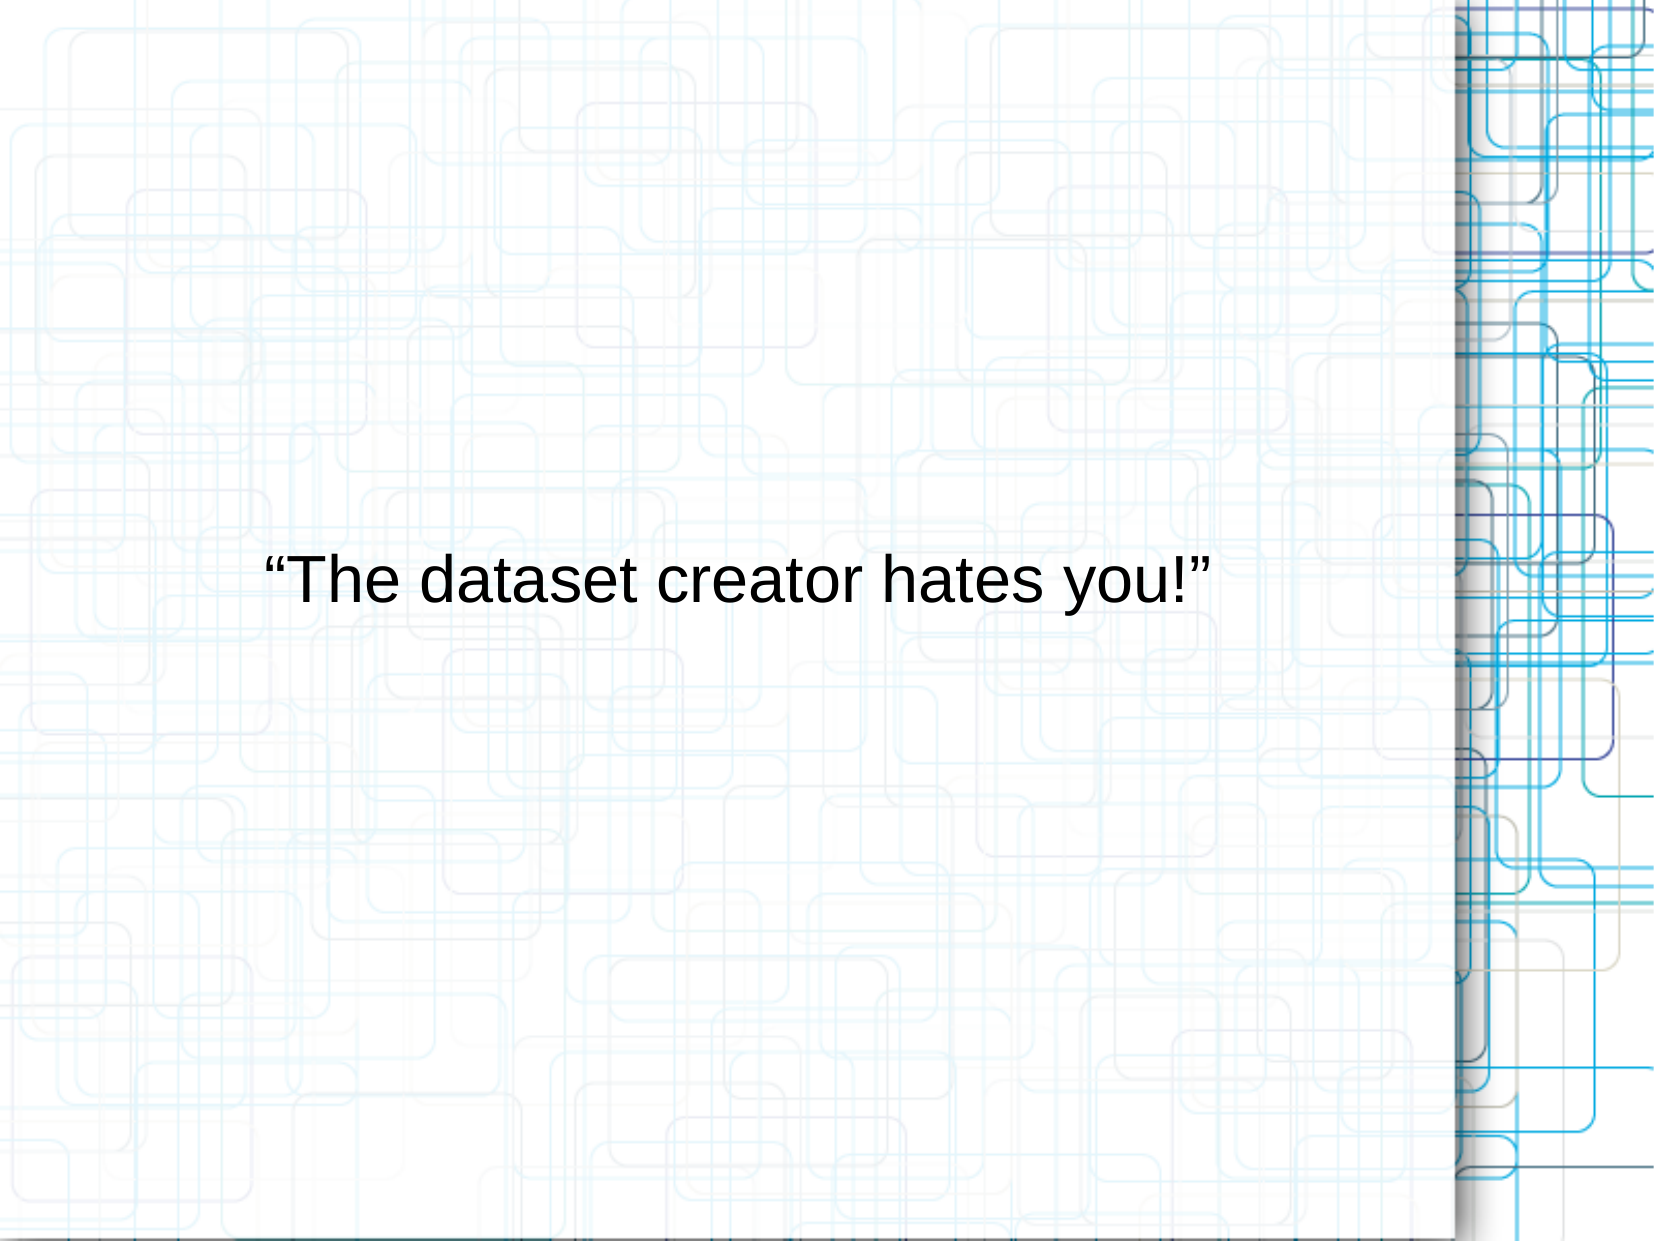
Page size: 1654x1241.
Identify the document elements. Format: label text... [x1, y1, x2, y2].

picture [0, 0, 1654, 1241]
subtitle “The dataset creator hates you!” [59, 56, 1418, 1102]
